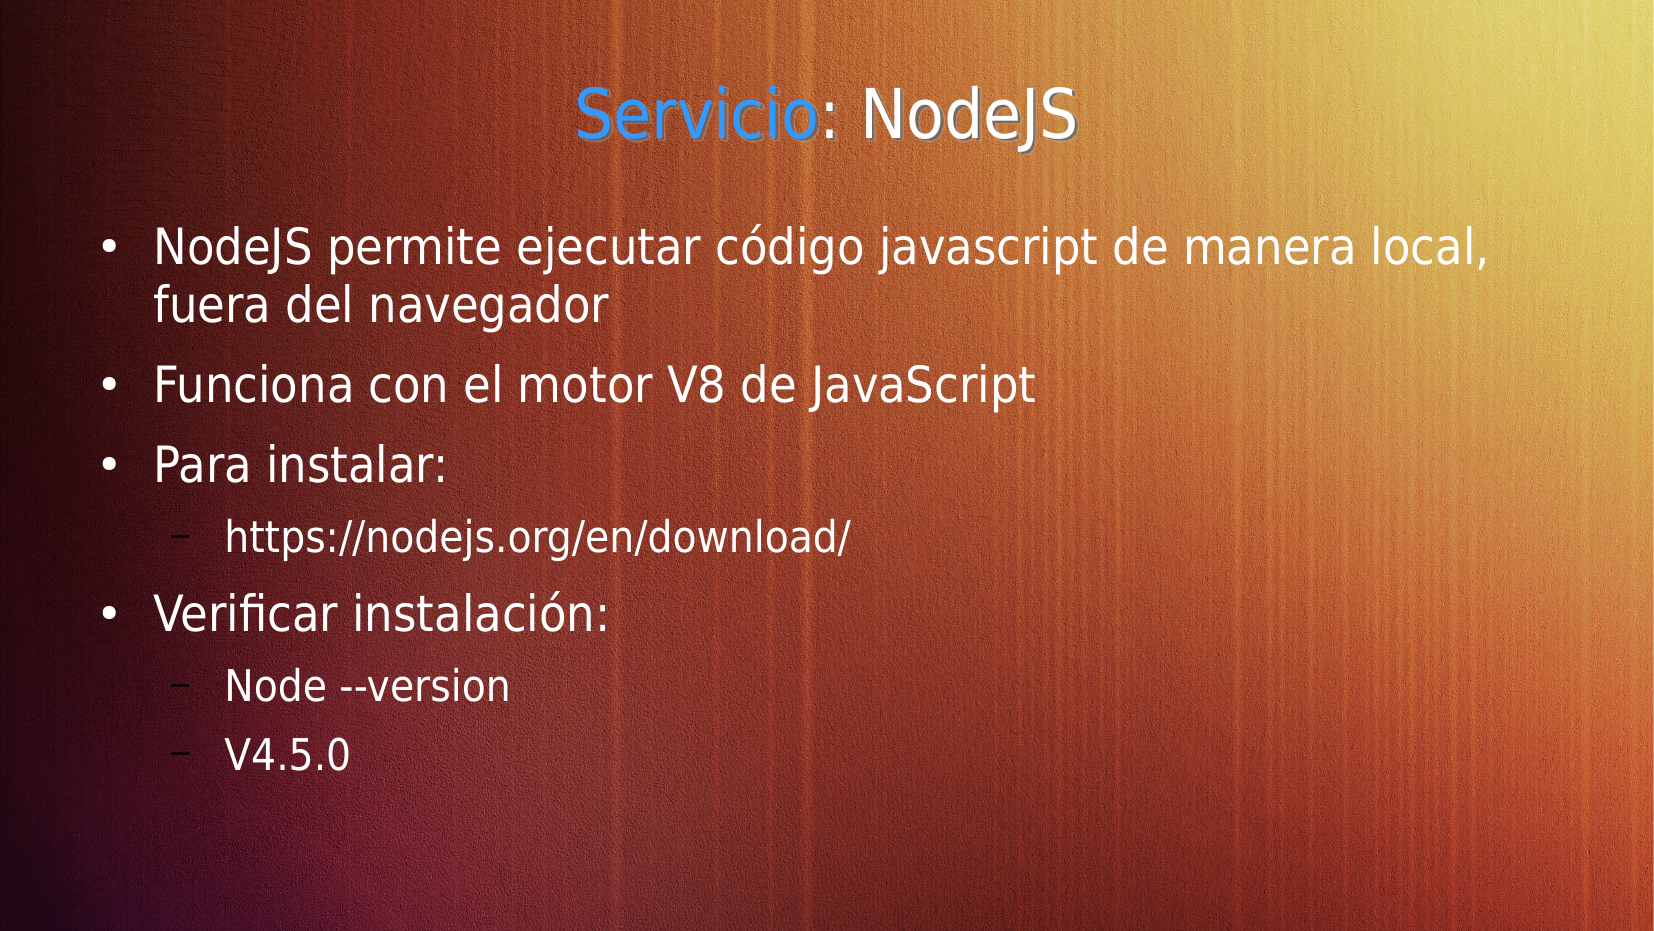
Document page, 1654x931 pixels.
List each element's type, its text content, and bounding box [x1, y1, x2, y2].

title Servicio: NodeJS [82, 37, 1571, 193]
picture [0, 0, 1654, 931]
list NodeJS permite ejecutar código javascript de manera local, fuera del navegador Funciona con el motor V8 de JavaScript Para instalar: https://nodejs.org/en/download/ Verificar instalación: Node --version V4.5.0 [82, 217, 1571, 886]
